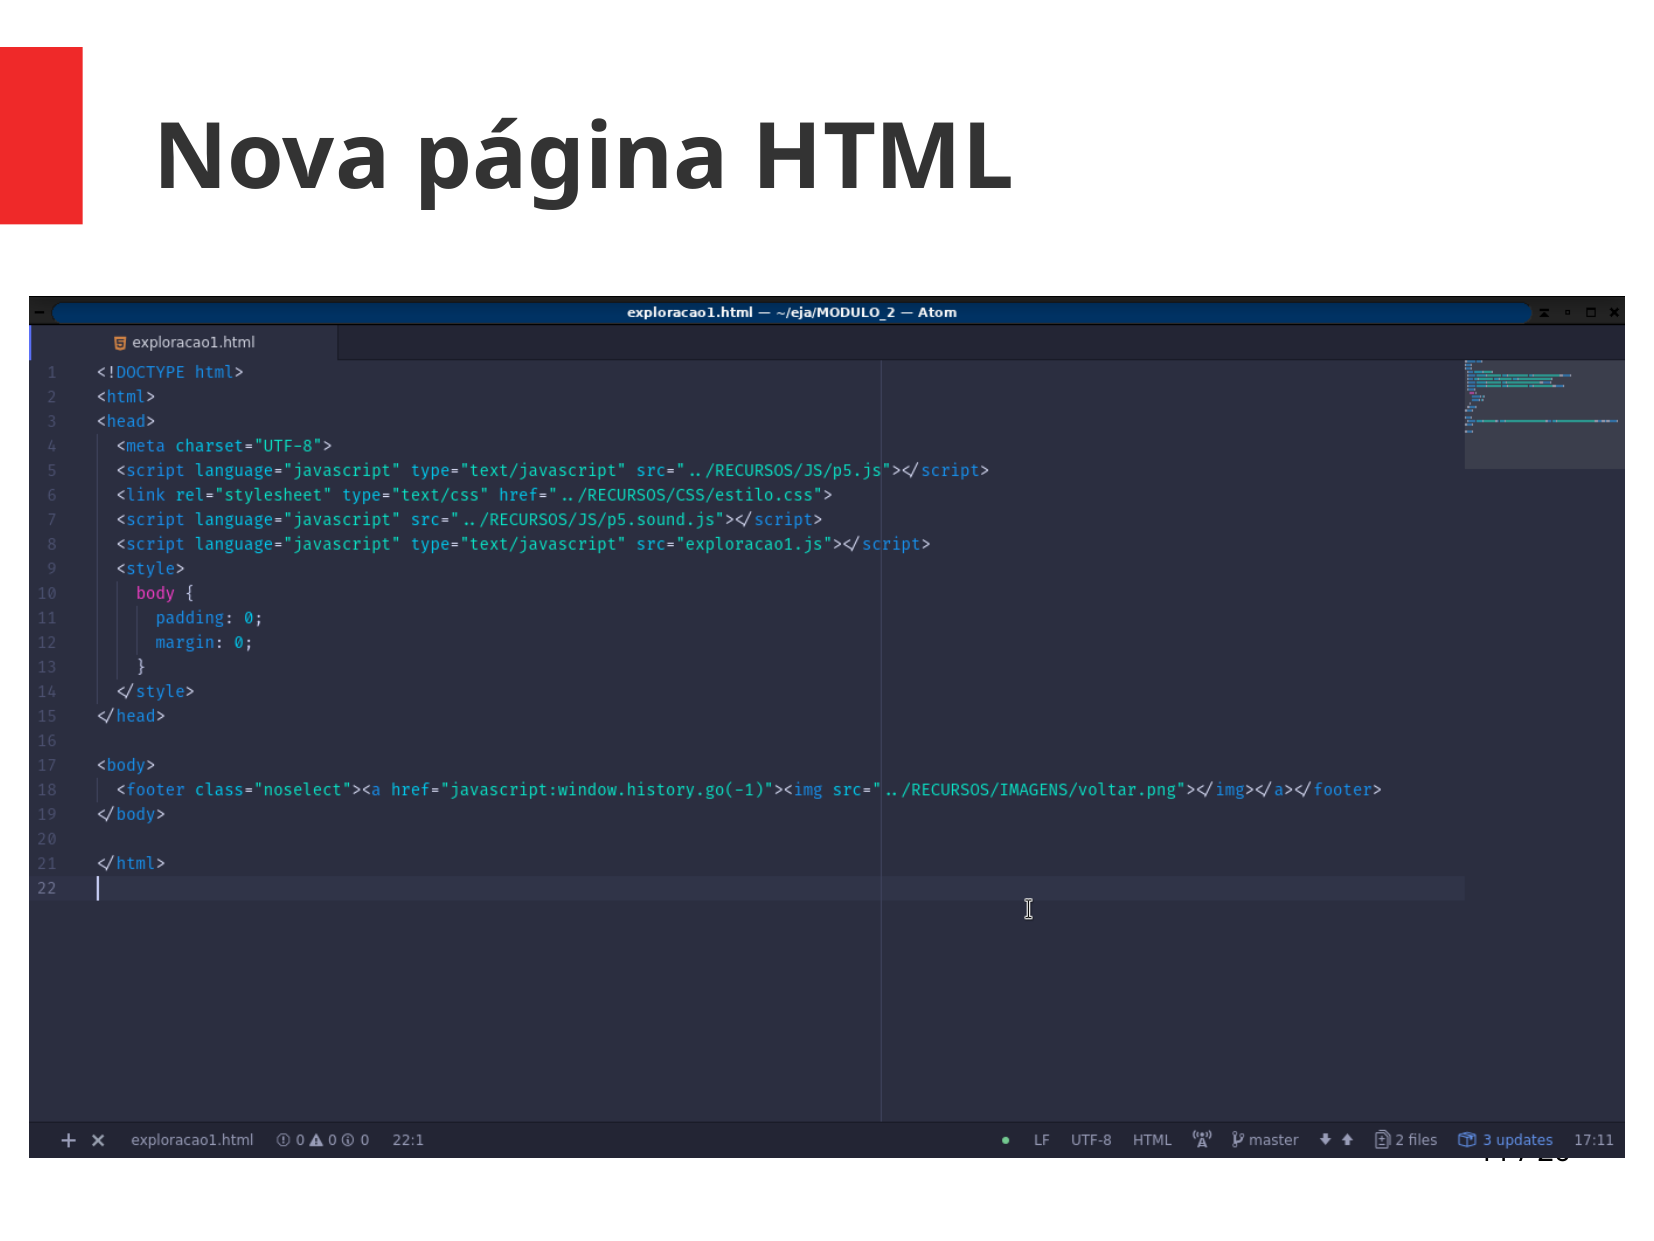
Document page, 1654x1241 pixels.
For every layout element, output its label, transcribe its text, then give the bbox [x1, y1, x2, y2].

title Nova página HTML [118, 37, 1571, 269]
picture [29, 296, 1625, 1158]
